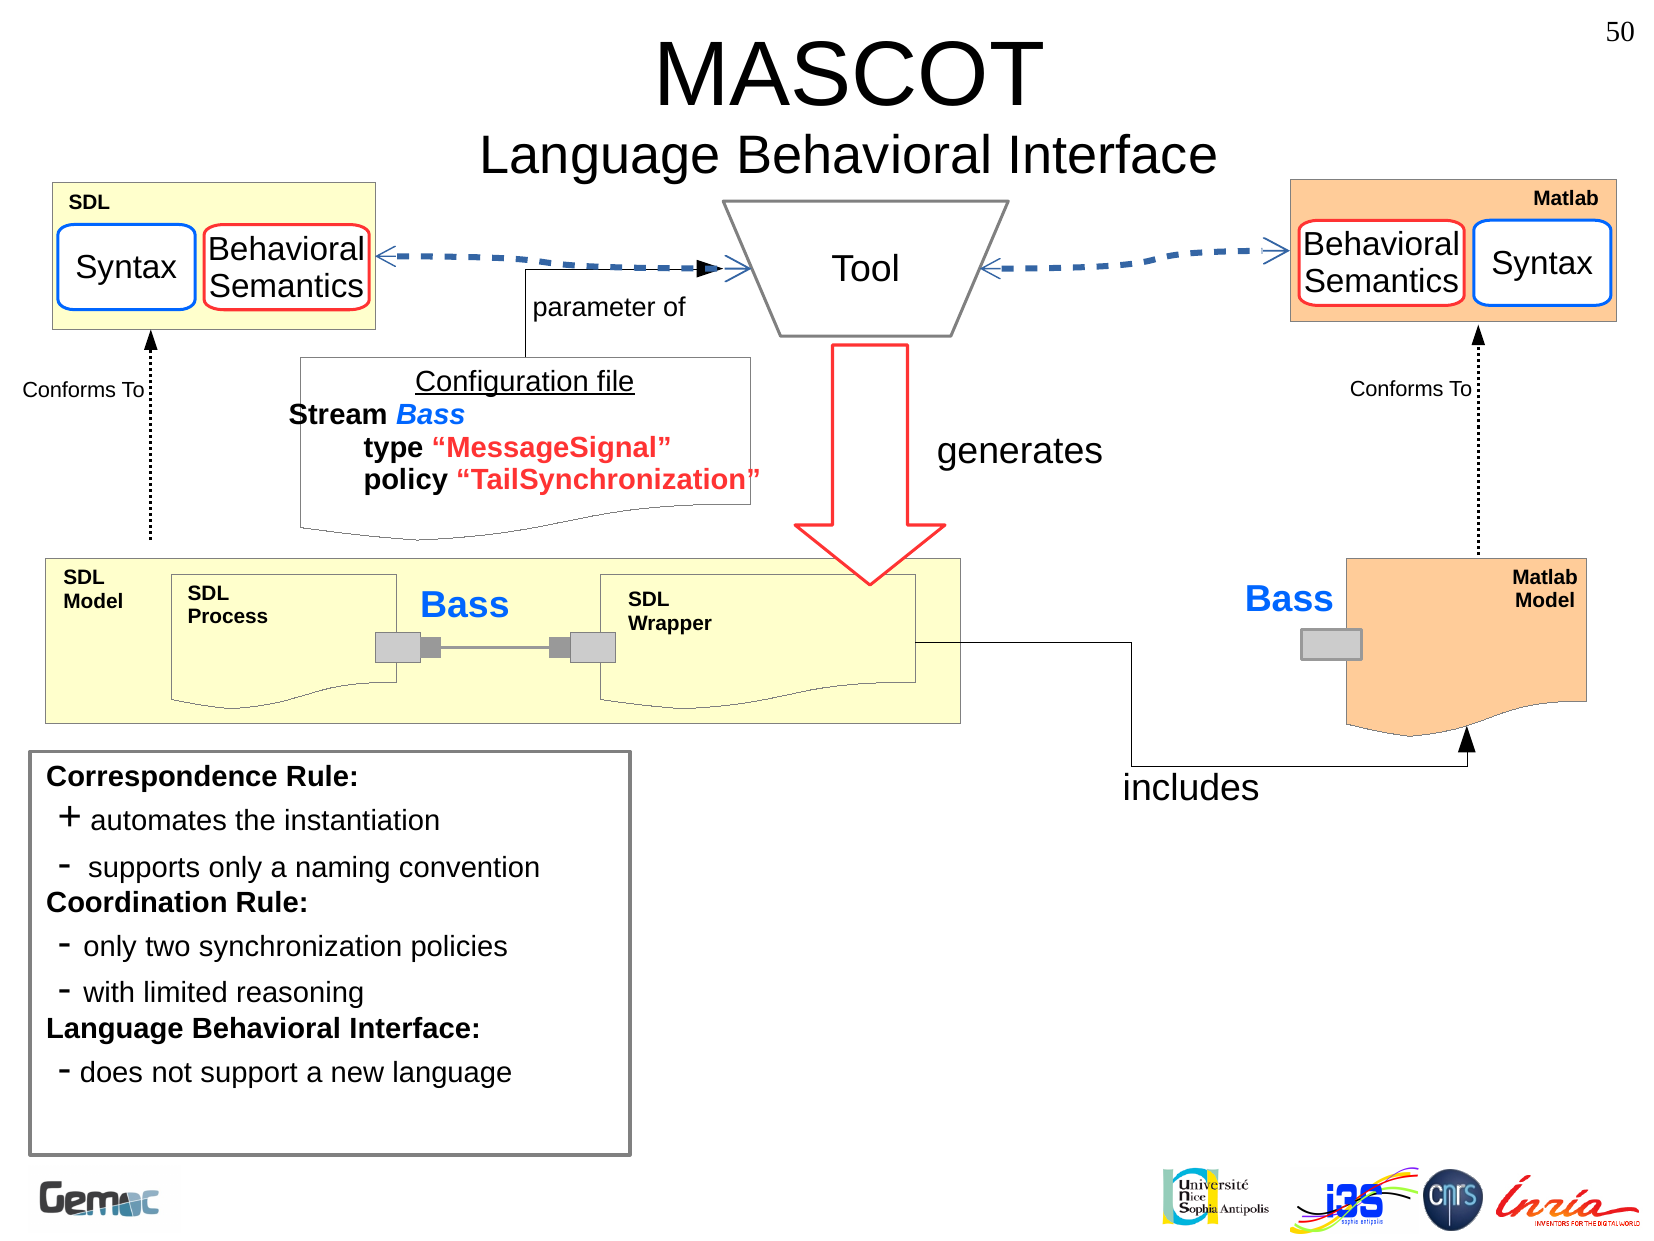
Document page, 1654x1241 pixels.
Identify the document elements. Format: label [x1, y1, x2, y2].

picture [1137, 1150, 1647, 1241]
text_box [1335, 369, 1553, 433]
title [105, 0, 1594, 208]
text_box [45, 345, 961, 724]
text_box [300, 357, 751, 541]
text_box [7, 370, 226, 450]
text_box [726, 208, 1006, 337]
text_box [52, 182, 376, 330]
text_box [1290, 179, 1654, 322]
text_box [30, 751, 631, 1156]
text_box [1230, 558, 1628, 737]
